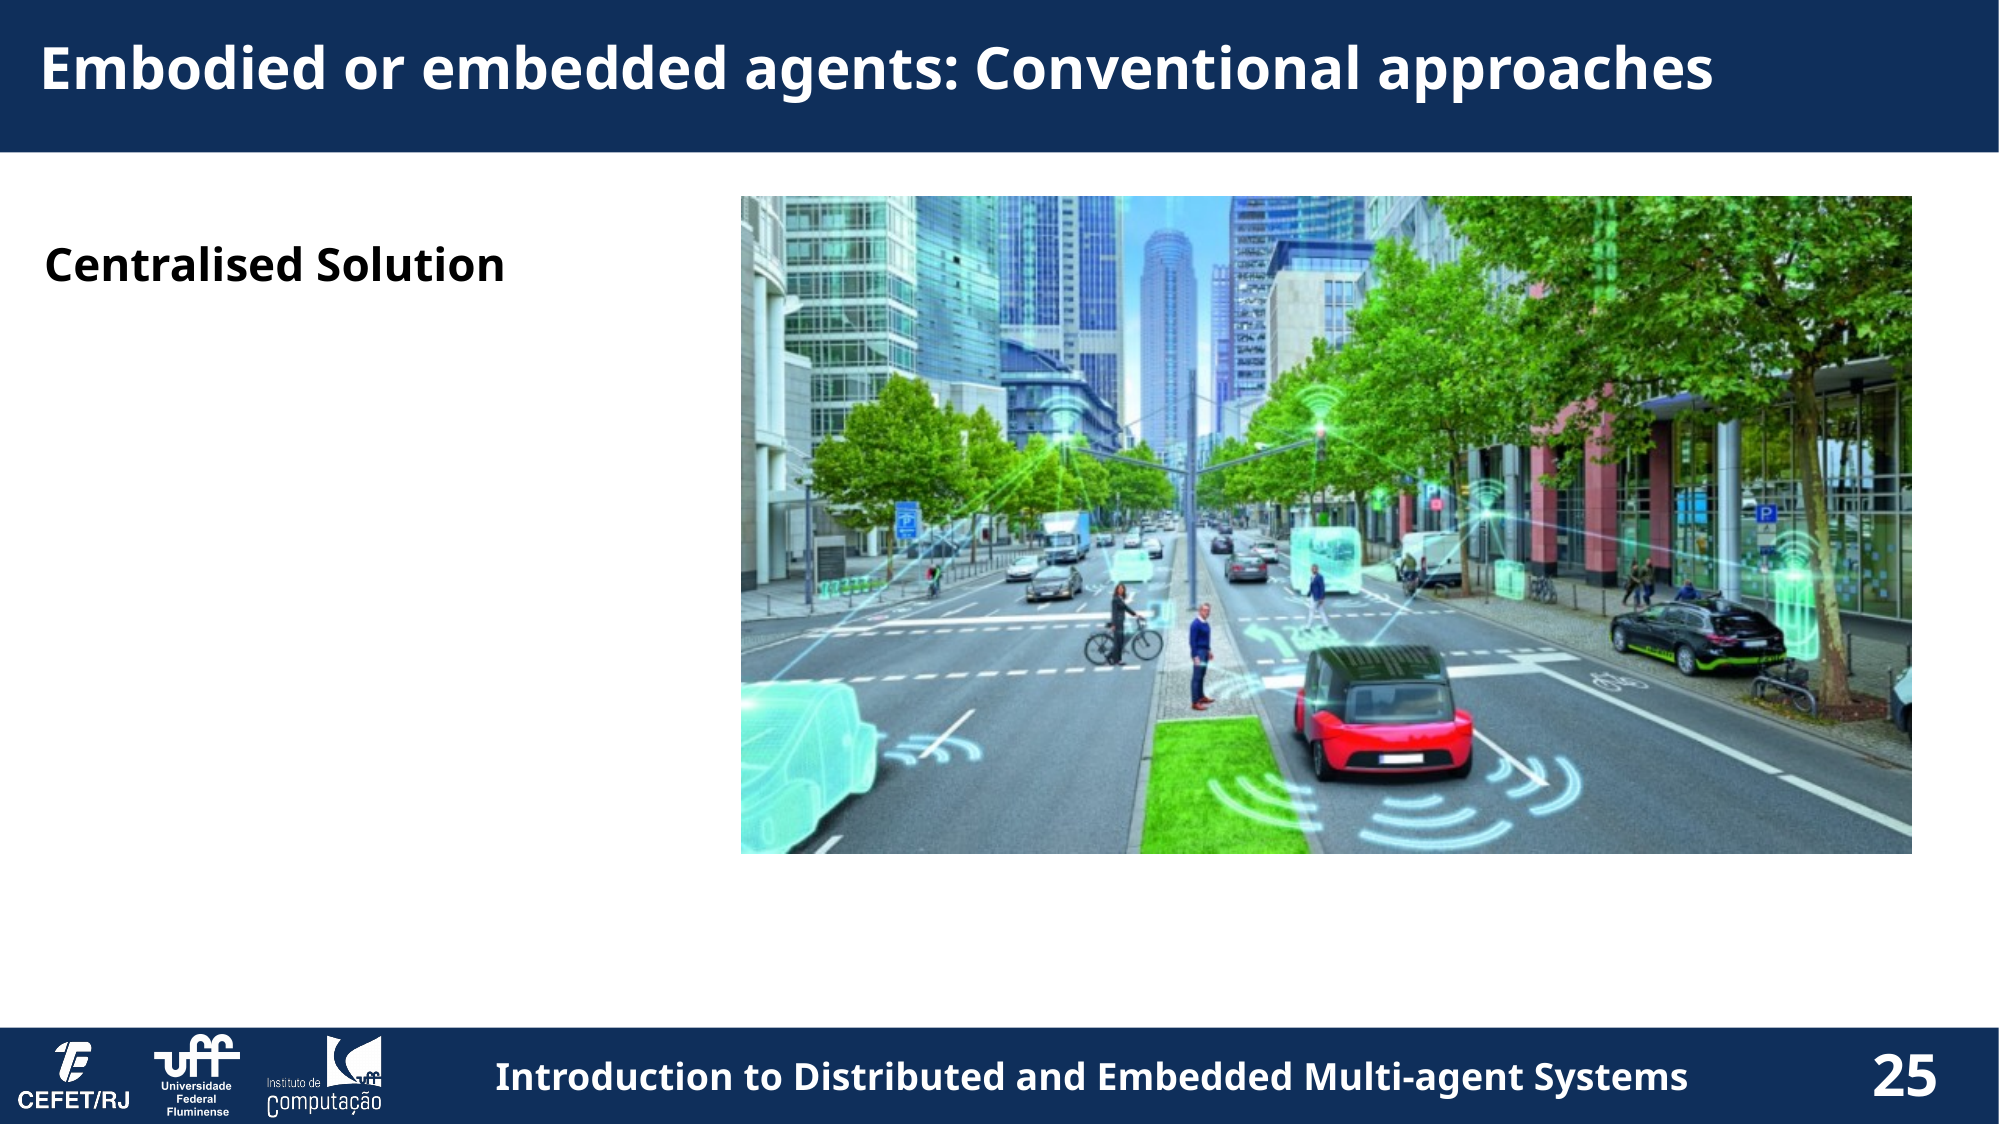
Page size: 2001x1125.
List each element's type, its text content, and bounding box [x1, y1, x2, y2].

text_box Centralised Solution [29, 228, 632, 943]
picture [741, 196, 1912, 854]
picture [265, 1033, 383, 1118]
picture [153, 1033, 241, 1121]
picture [18, 1021, 129, 1125]
text_box Embodied or embedded agents: Conventional approaches [25, 23, 1998, 116]
